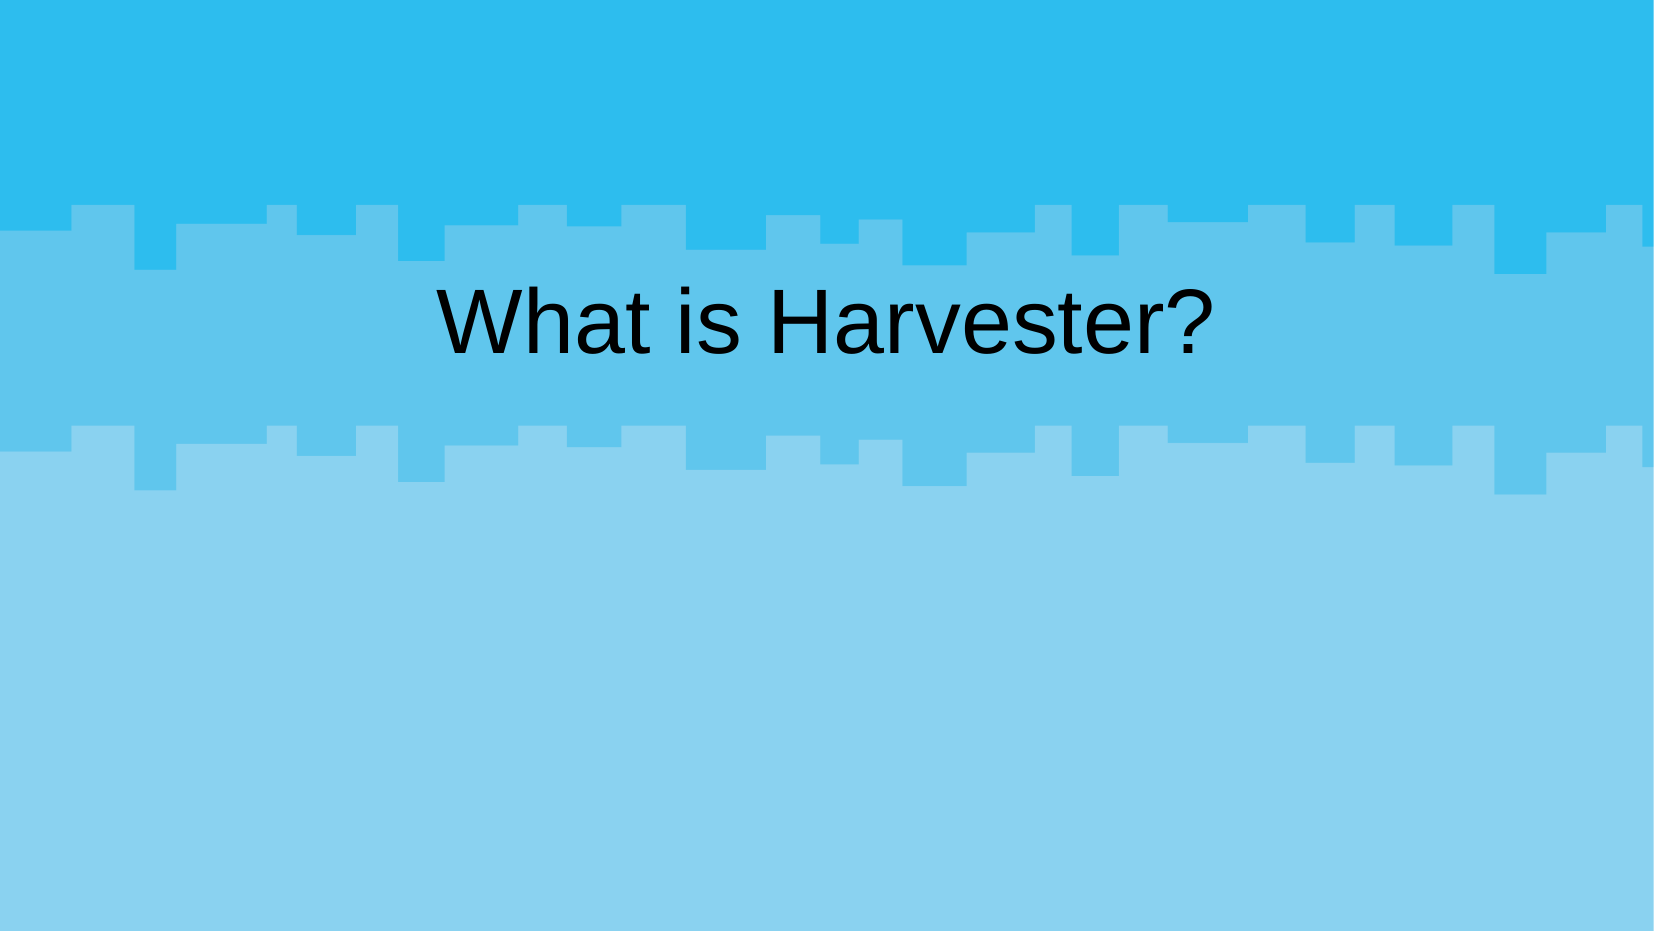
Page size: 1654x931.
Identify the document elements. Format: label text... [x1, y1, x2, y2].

picture [0, 0, 1654, 931]
title What is Harvester? [82, 243, 1571, 400]
